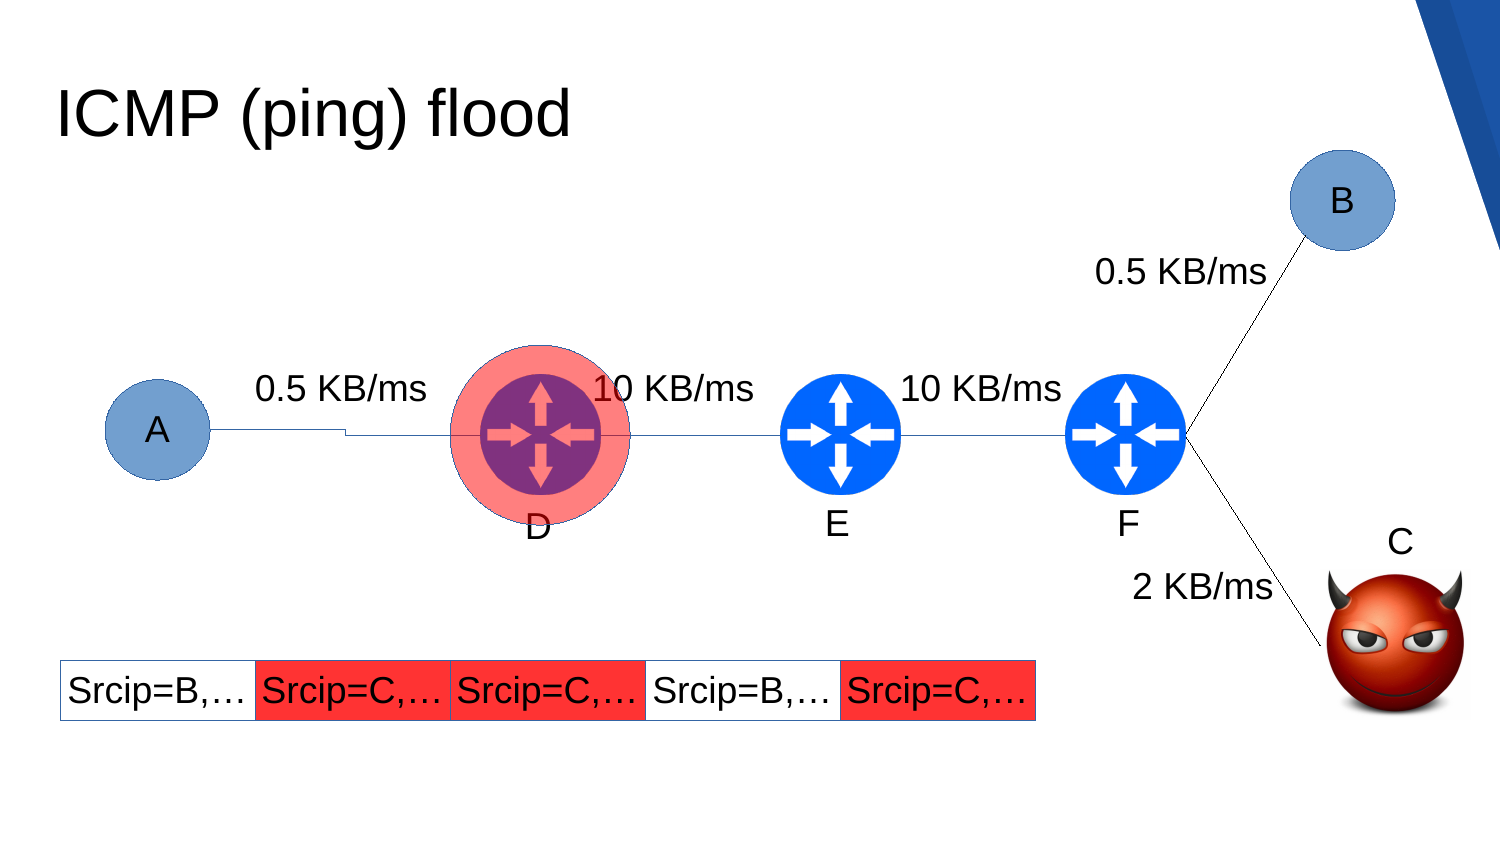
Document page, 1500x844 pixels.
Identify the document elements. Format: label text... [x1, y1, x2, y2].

picture [1065, 374, 1186, 496]
text_box [450, 345, 631, 526]
text_box E [810, 495, 863, 552]
picture [1320, 569, 1471, 721]
text_box Srcip=C,… [450, 660, 645, 721]
text_box Srcip=C,… [840, 660, 1036, 721]
text_box Srcip=B,… [60, 660, 255, 721]
text_box Srcip=C,… [255, 660, 450, 721]
text_box 0.5 KB/ms [1080, 243, 1283, 301]
text_box 10 KB/ms [885, 360, 1088, 417]
text_box 10 KB/ms [592, 360, 781, 417]
text_box A [105, 379, 211, 481]
text_box 2 KB/ms [1117, 558, 1321, 616]
text_box D [510, 521, 563, 556]
text_box Srcip=B,… [645, 660, 840, 721]
picture [780, 374, 901, 496]
text_box 0.5 KB/ms [240, 360, 443, 417]
title ICMP (ping) flood [40, 97, 829, 166]
text_box C [1372, 513, 1426, 571]
text_box B [1290, 150, 1396, 251]
text_box F [1102, 495, 1156, 552]
